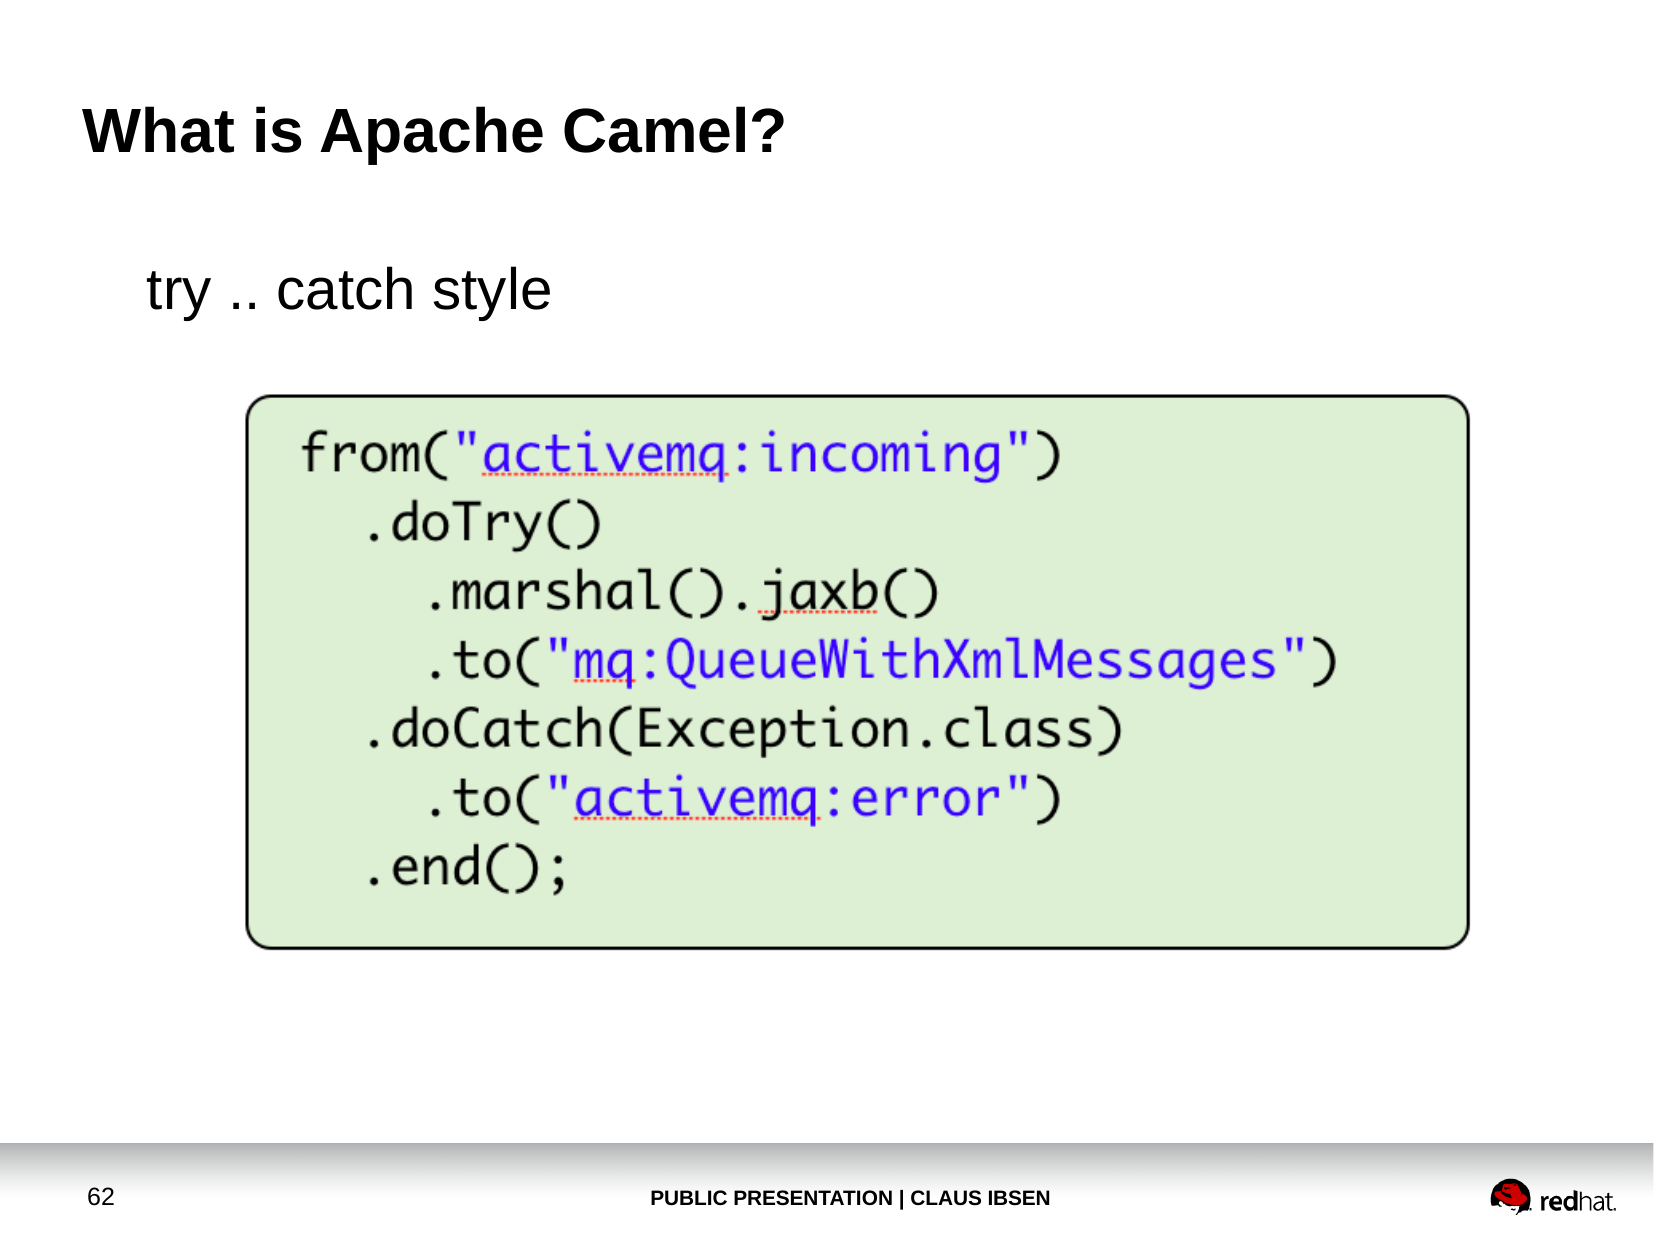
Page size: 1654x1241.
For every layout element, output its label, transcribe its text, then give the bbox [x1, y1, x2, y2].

title What is Apache Camel? [82, 37, 1571, 226]
picture [225, 374, 1526, 979]
list try .. catch style [86, 256, 1576, 1051]
picture [0, 1143, 1654, 1241]
